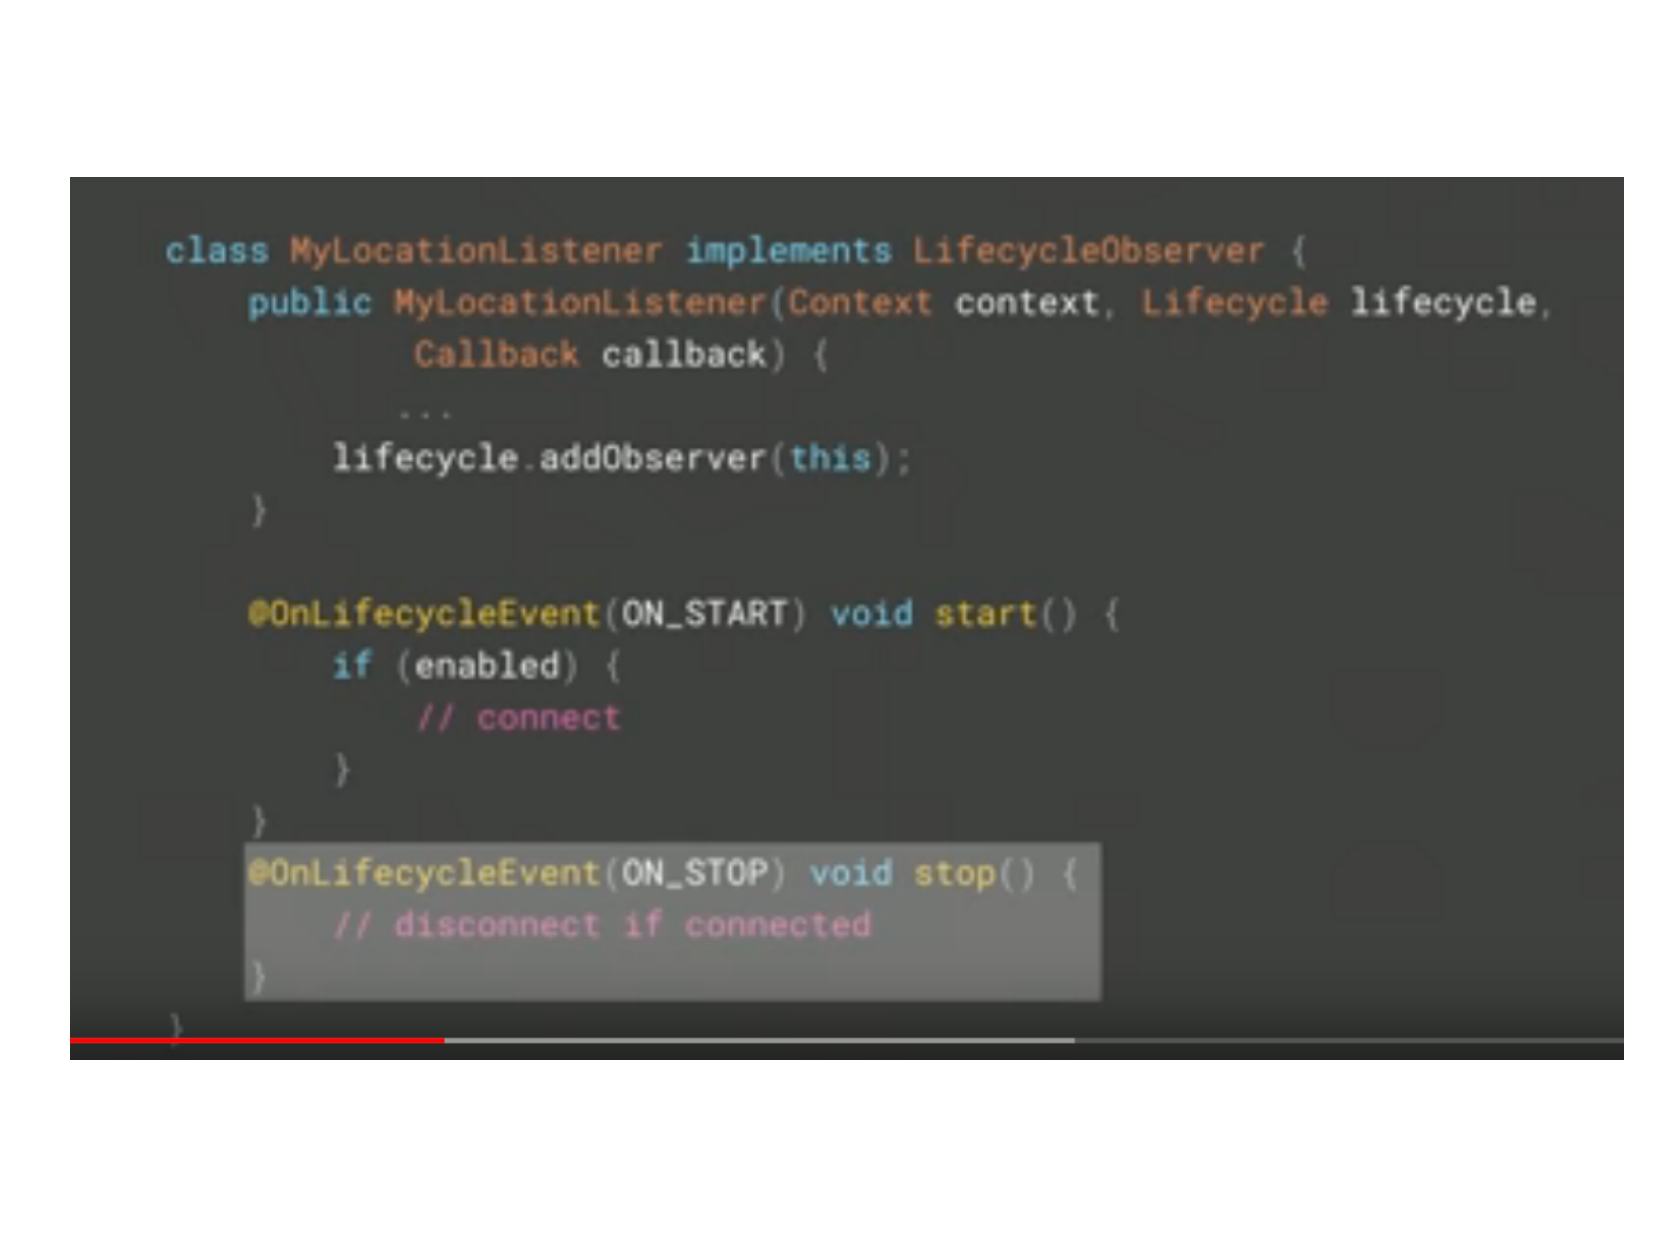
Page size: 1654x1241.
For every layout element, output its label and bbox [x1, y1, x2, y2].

picture [70, 177, 1624, 1060]
